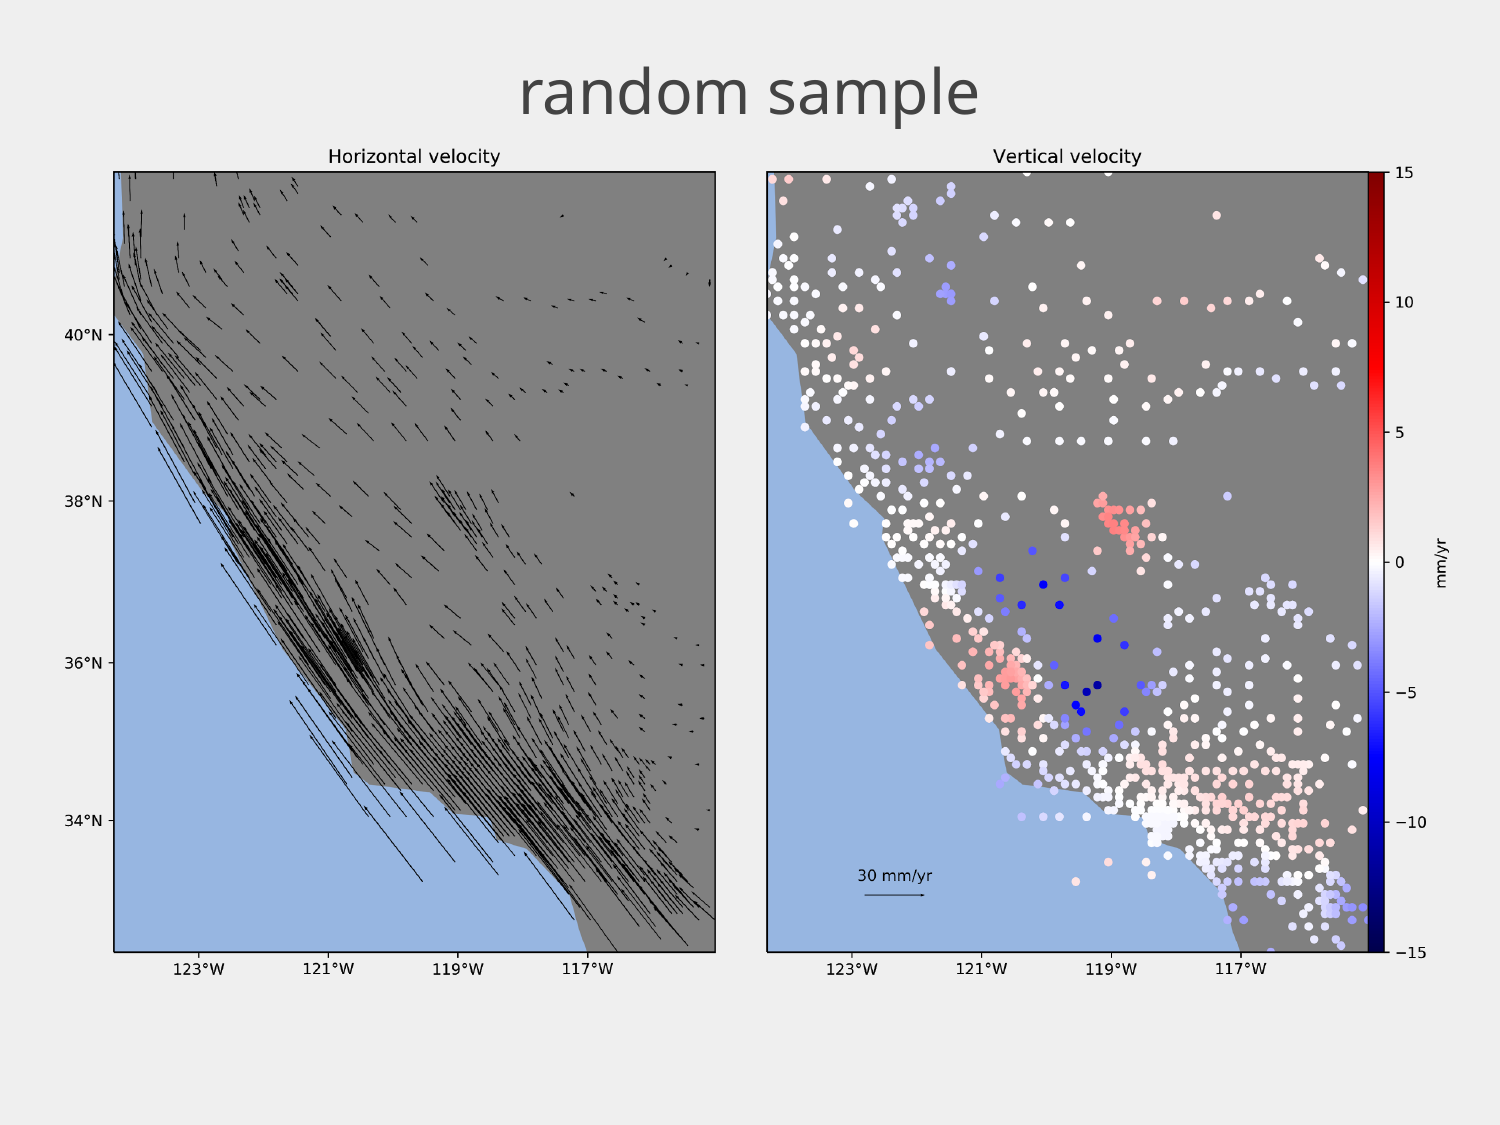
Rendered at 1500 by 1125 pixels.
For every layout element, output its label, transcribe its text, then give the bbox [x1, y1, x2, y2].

picture [24, 147, 1475, 978]
text_box random sample [149, 37, 1350, 148]
